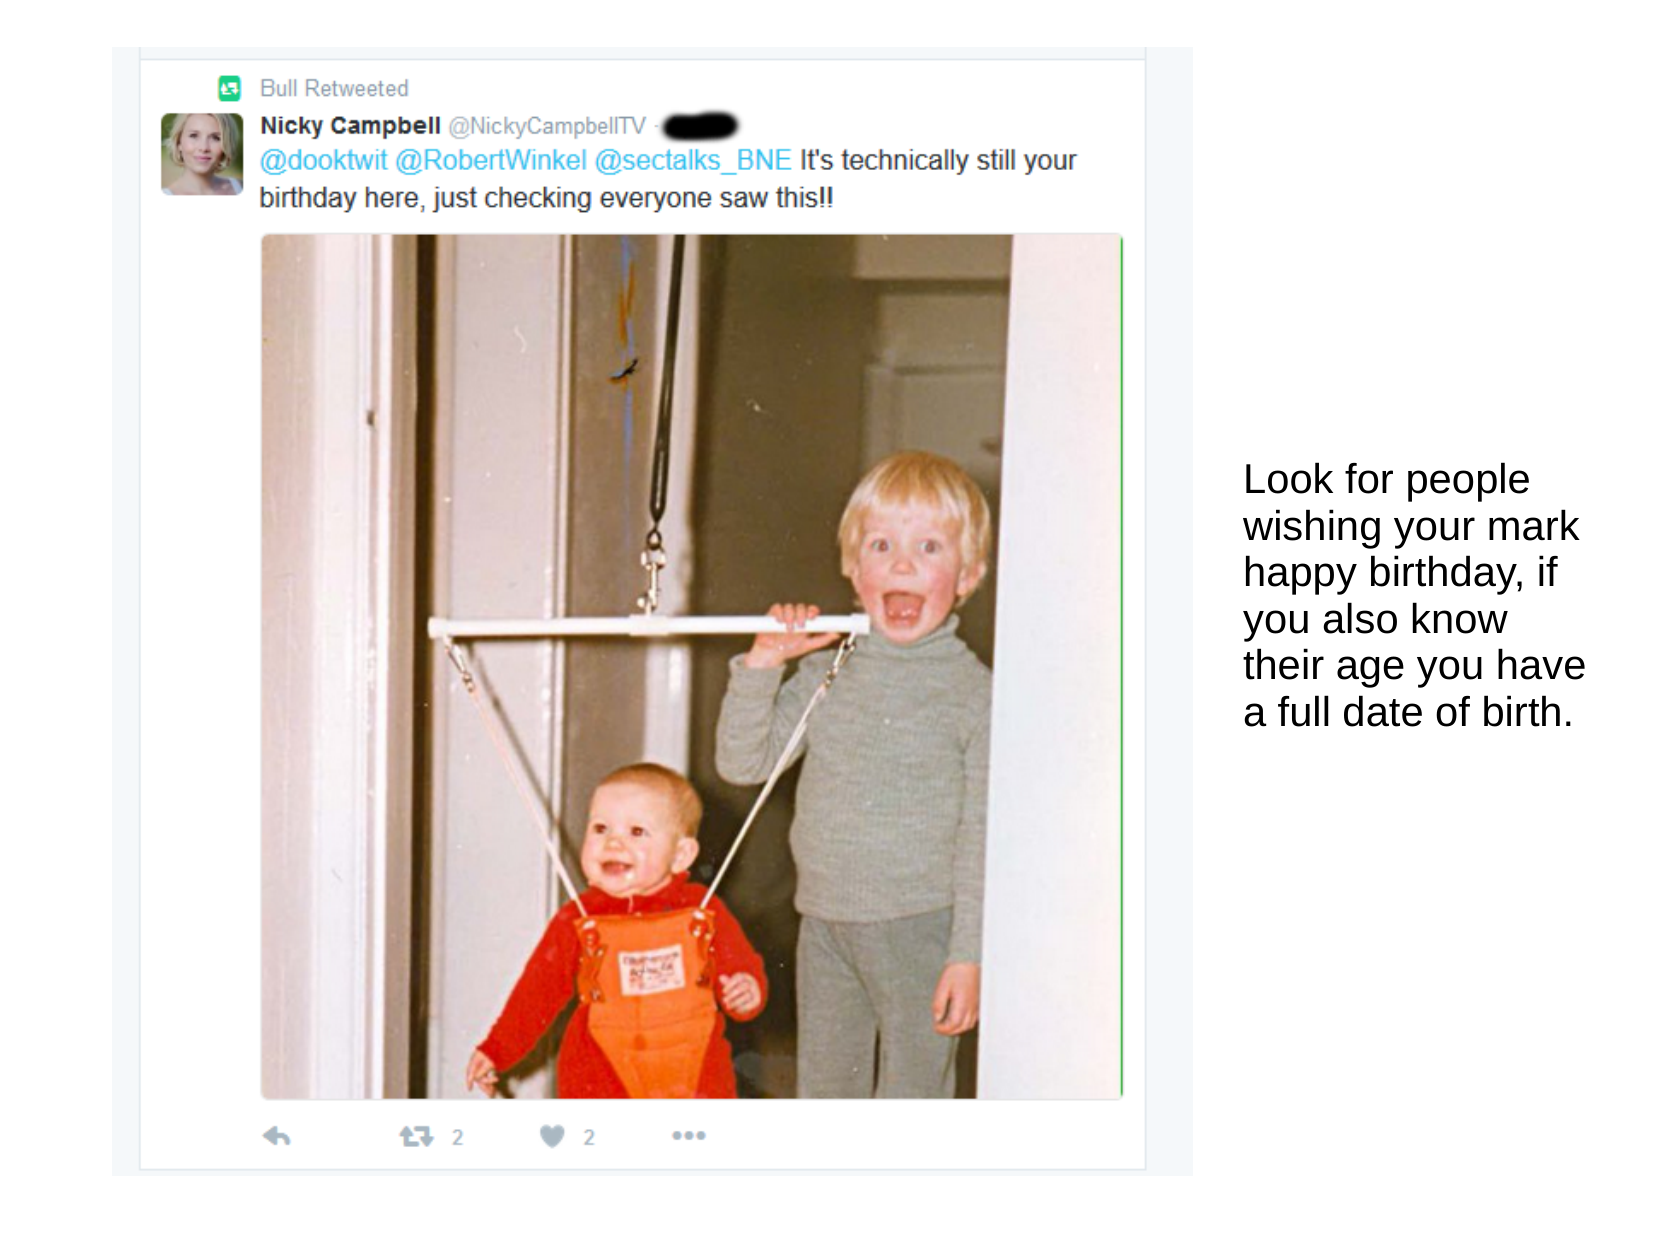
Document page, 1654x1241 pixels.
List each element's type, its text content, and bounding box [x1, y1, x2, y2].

text_box Look for people wishing your mark happy birthday, if you also know their age you have a full date of birth. [1228, 448, 1607, 981]
picture [112, 47, 1193, 1176]
